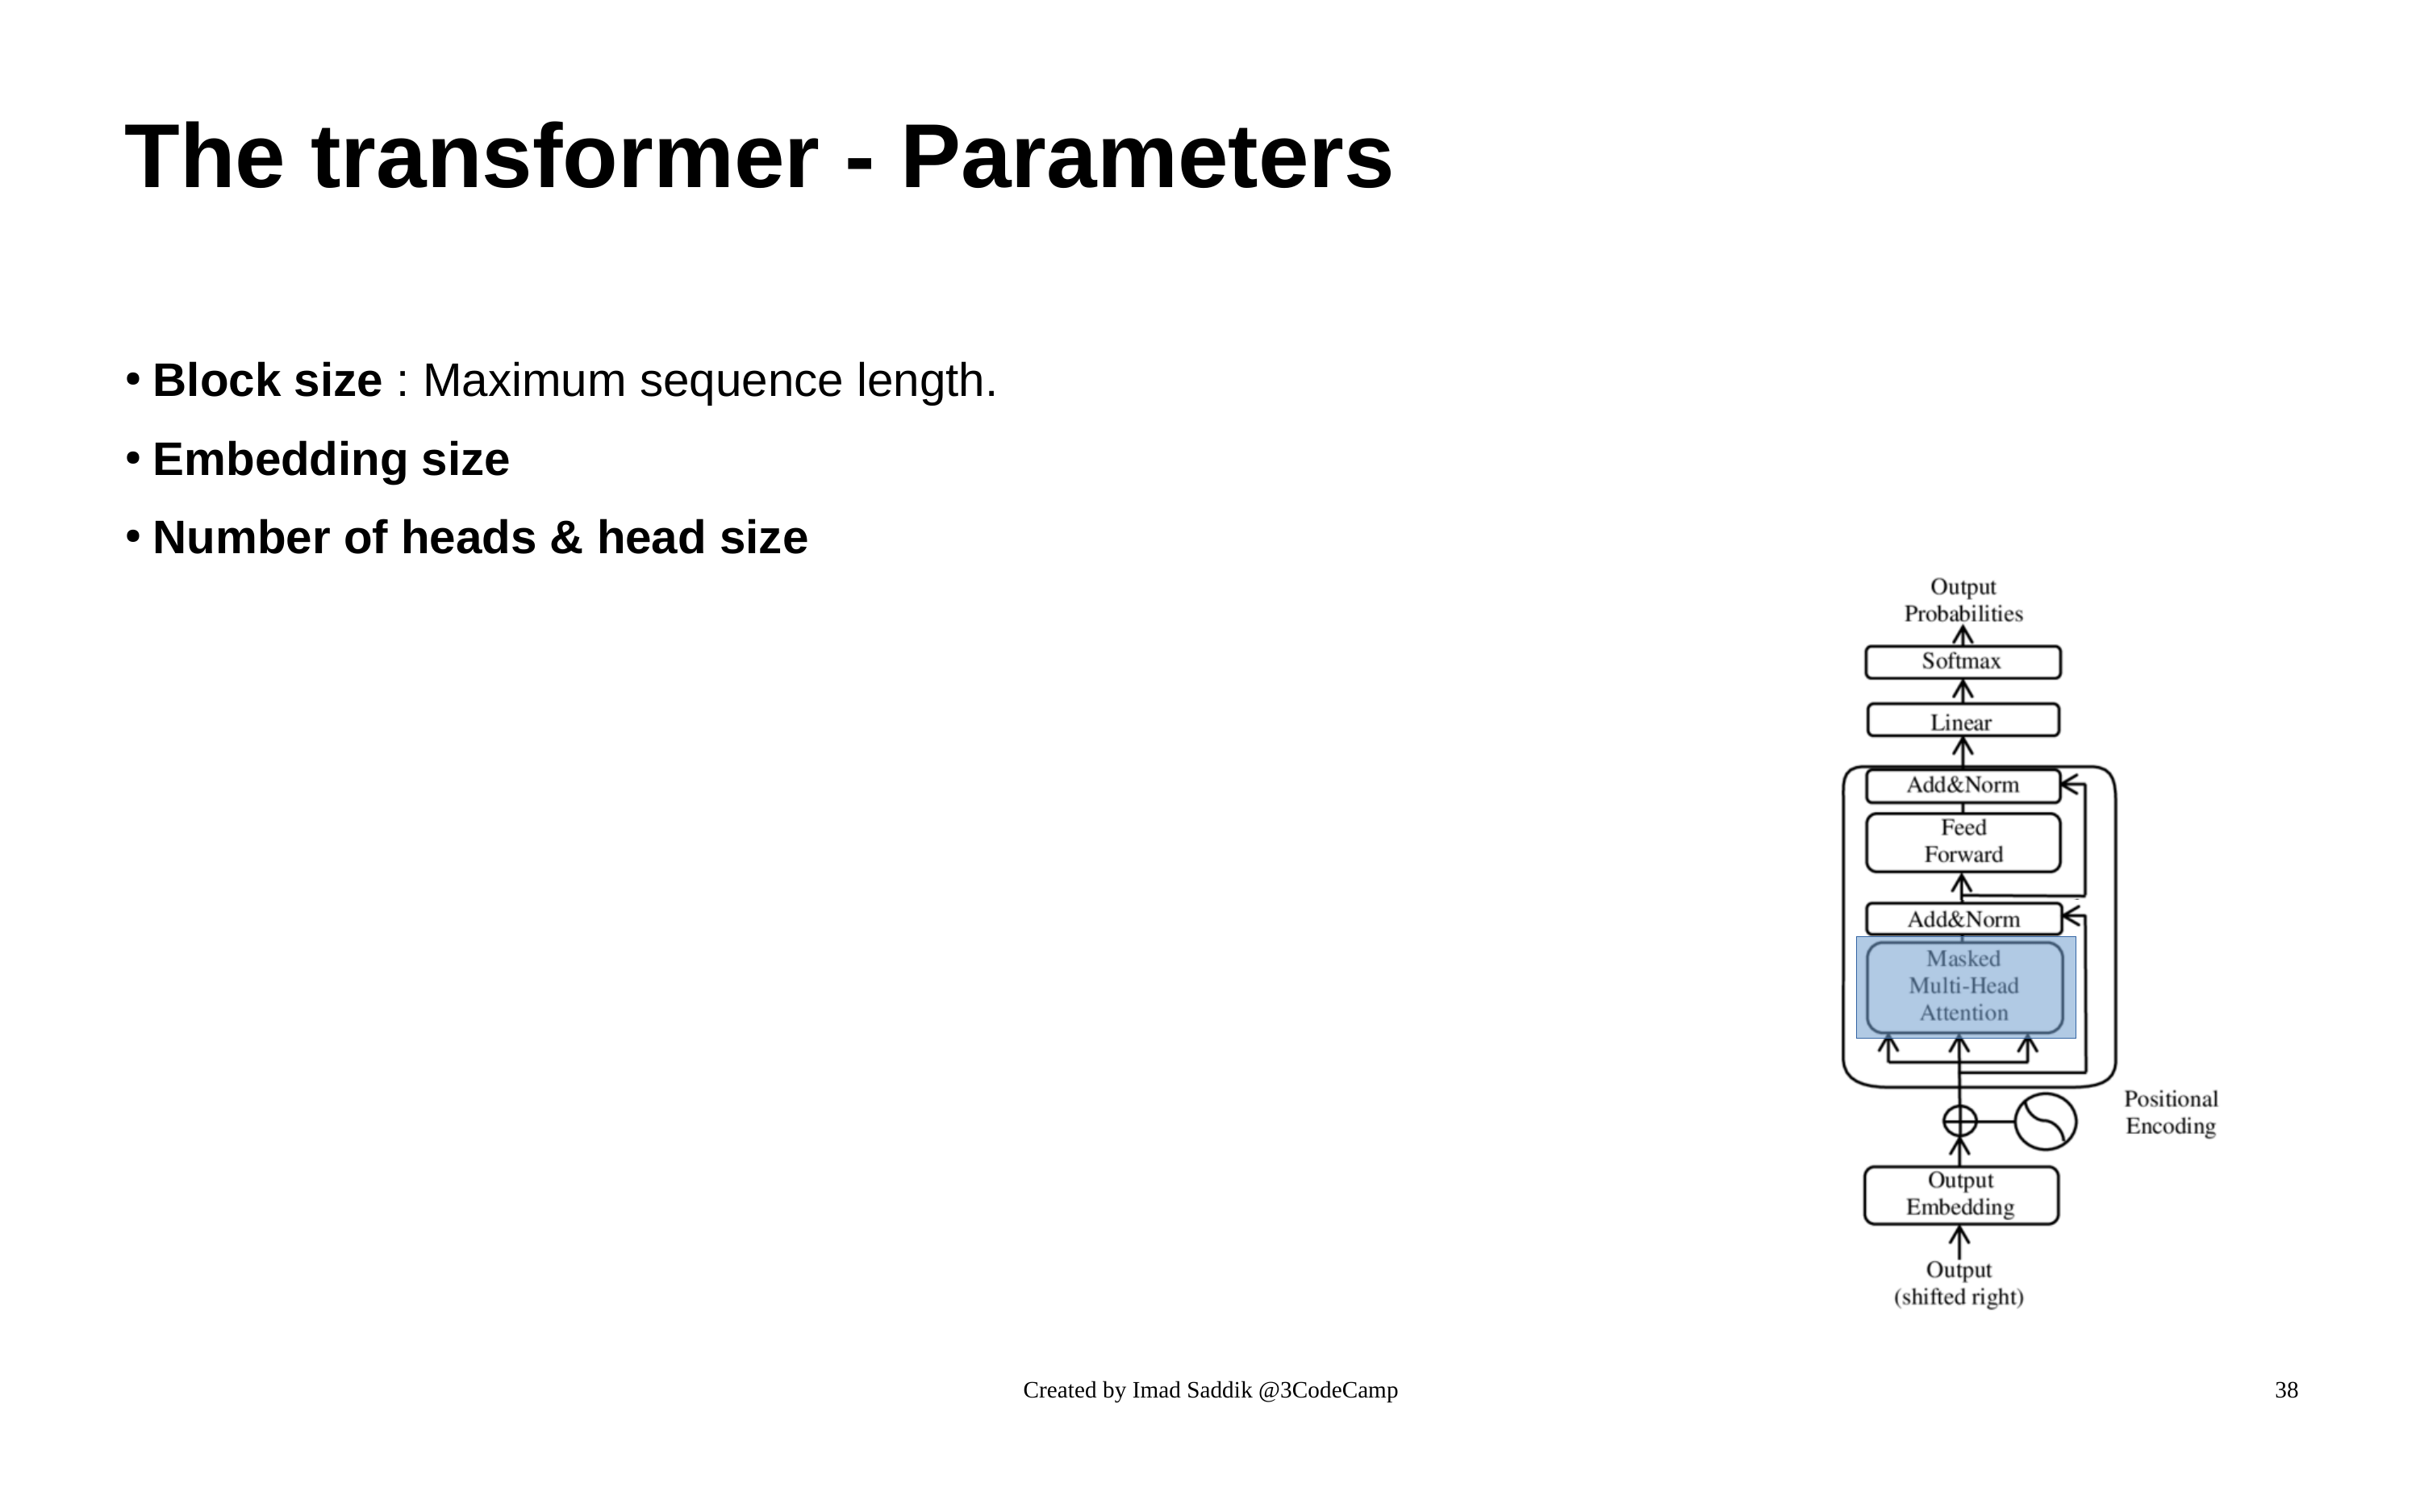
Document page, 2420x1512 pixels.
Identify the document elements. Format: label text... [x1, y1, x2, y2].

text_box The transformer - Parameters [112, 61, 1664, 251]
text_box [1856, 936, 2076, 1039]
picture [1815, 562, 2299, 1331]
text_box Block size : Maximum sequence length. Embedding size Number of heads & head size [112, 322, 1906, 570]
